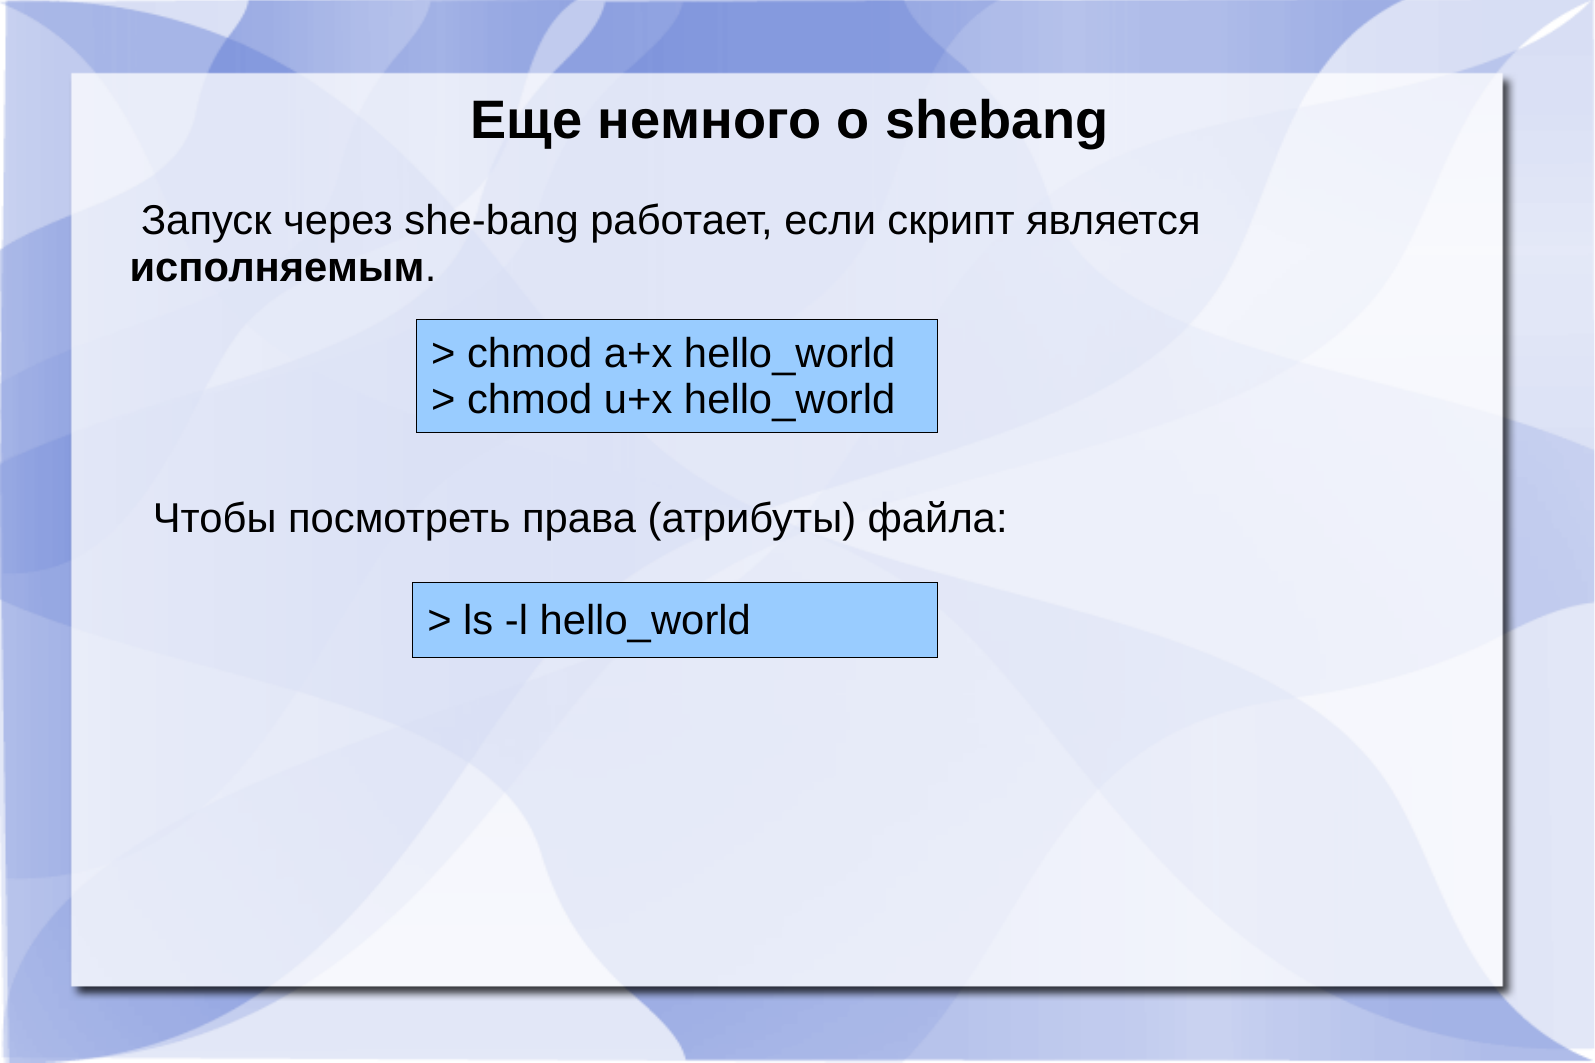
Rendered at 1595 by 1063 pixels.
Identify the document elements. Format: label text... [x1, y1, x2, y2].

text_box > chmod a+x hello_world > chmod u+x hello_world [416, 319, 938, 433]
title Еще немного о shebang [79, 83, 1501, 156]
text_box > ls -l hello_world [412, 582, 938, 658]
text_box Чтобы посмотреть права (атрибуты) файла: [138, 487, 1023, 549]
picture [0, 0, 1595, 1063]
text_box Запуск через she-bang работает, если скрипт является исполняемым. [114, 189, 1394, 298]
